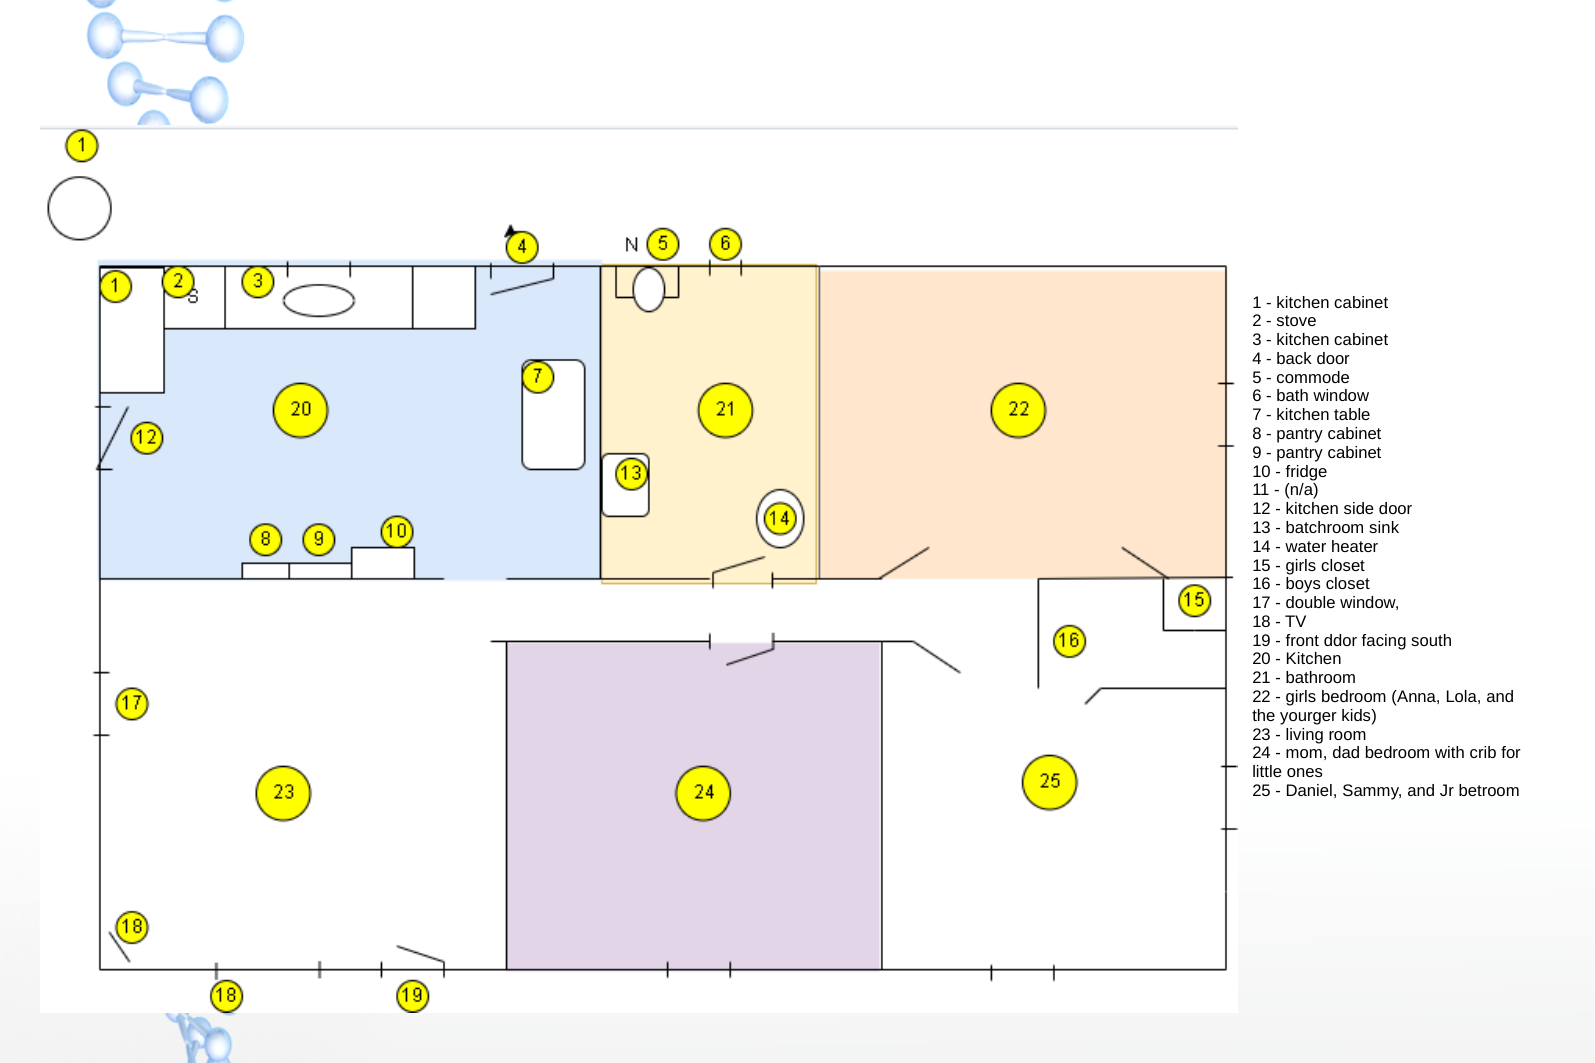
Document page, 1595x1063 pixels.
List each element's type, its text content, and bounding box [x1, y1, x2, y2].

text_box 1 - kitchen cabinet 2 - stove 3 - kitchen cabinet 4 - back door 5 - commode 6 - bath window 7 - kitchen table 8 - pantry cabinet 9 - pantry cabinet 10 - fridge 11 - (n/a) 12 - kitchen side door 13 - batchroom sink 14 - water heater 15 - girls closet 16 - boys closet 17 - double window, 18 - TV 19 - front ddor facing south 20 - Kitchen 21 - bathroom 22 - girls bedroom (Anna, Lola, and the yourger kids) 23 - living room 24 - mom, dad bedroom with crib for little ones 25 - Daniel, Sammy, and Jr betroom [1237, 285, 1538, 863]
picture [0, 0, 1595, 1063]
